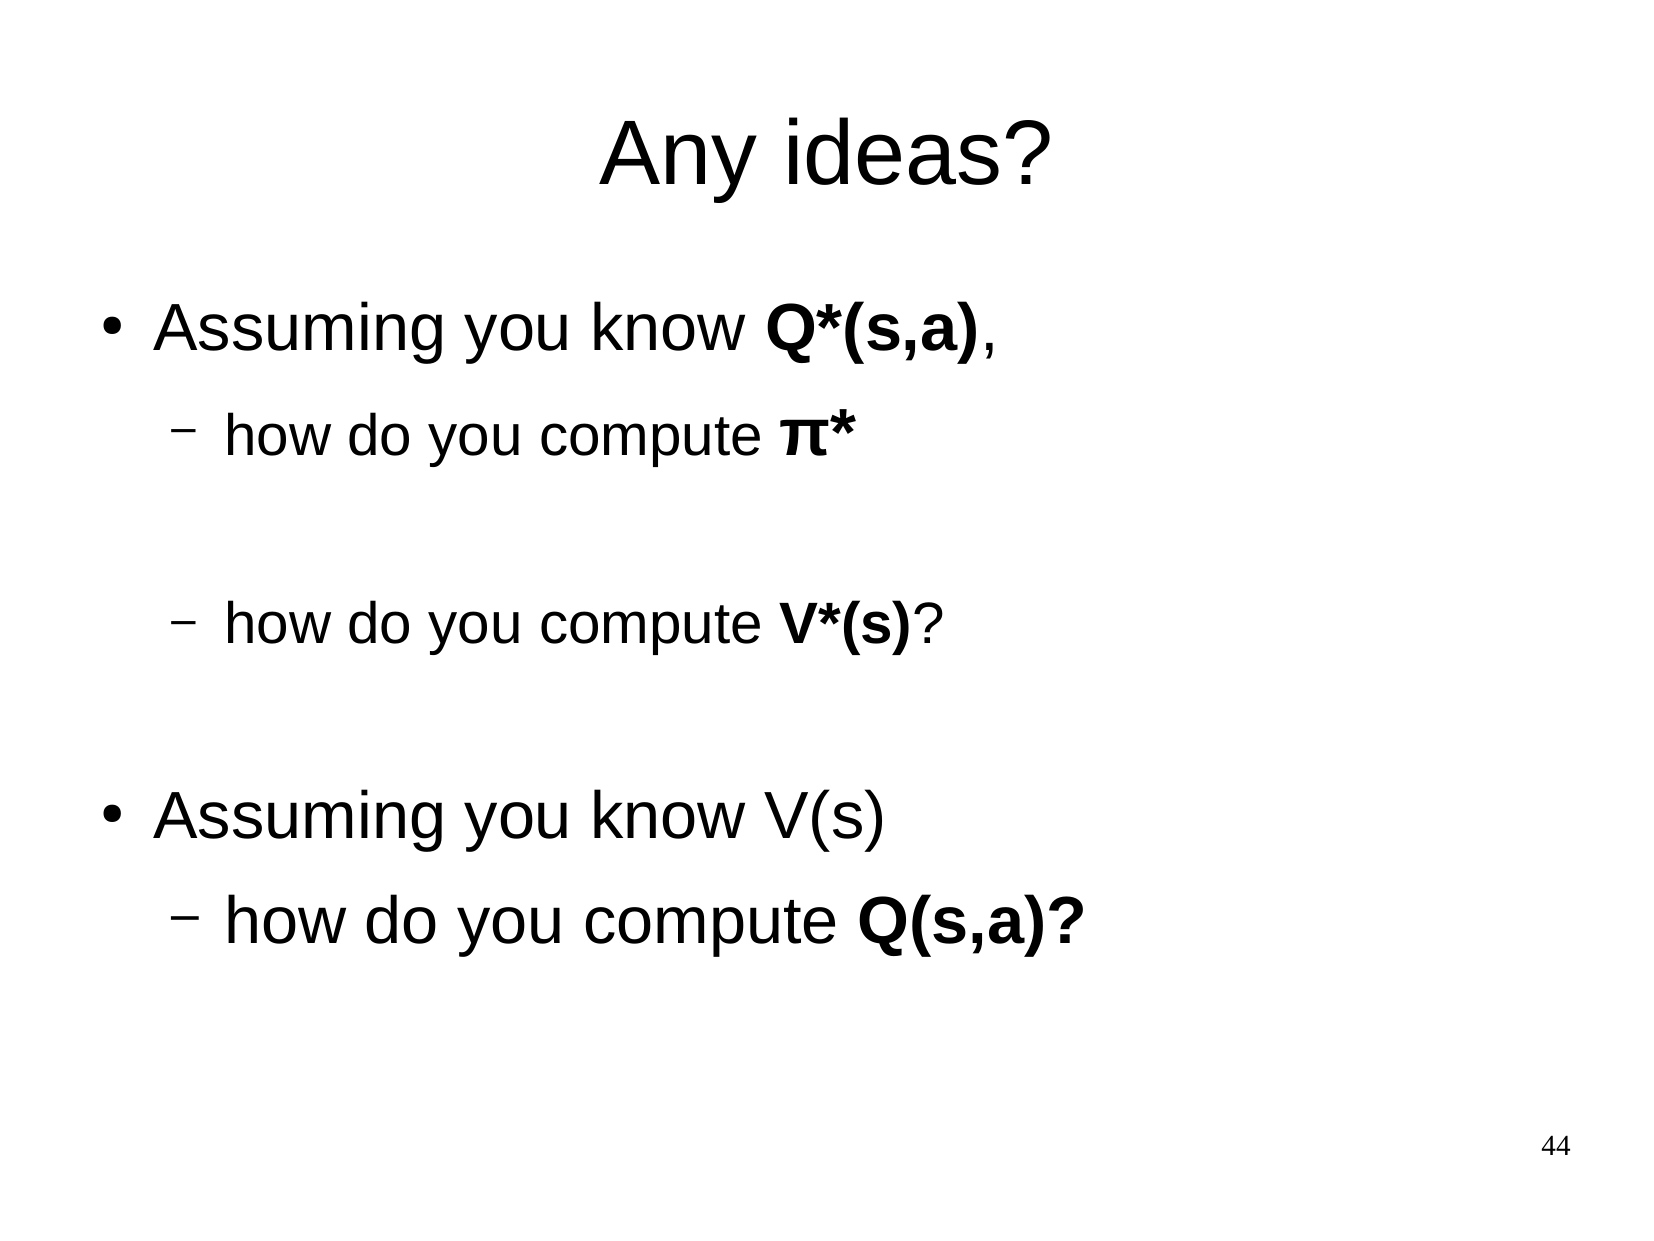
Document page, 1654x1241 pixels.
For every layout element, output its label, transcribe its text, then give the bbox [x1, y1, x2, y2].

title Any ideas? [82, 49, 1571, 257]
list Assuming you know Q*(s,a), how do you compute π* how do you compute V*(s)? Assuming you know V(s) how do you compute Q(s,a)? [82, 290, 1571, 1186]
